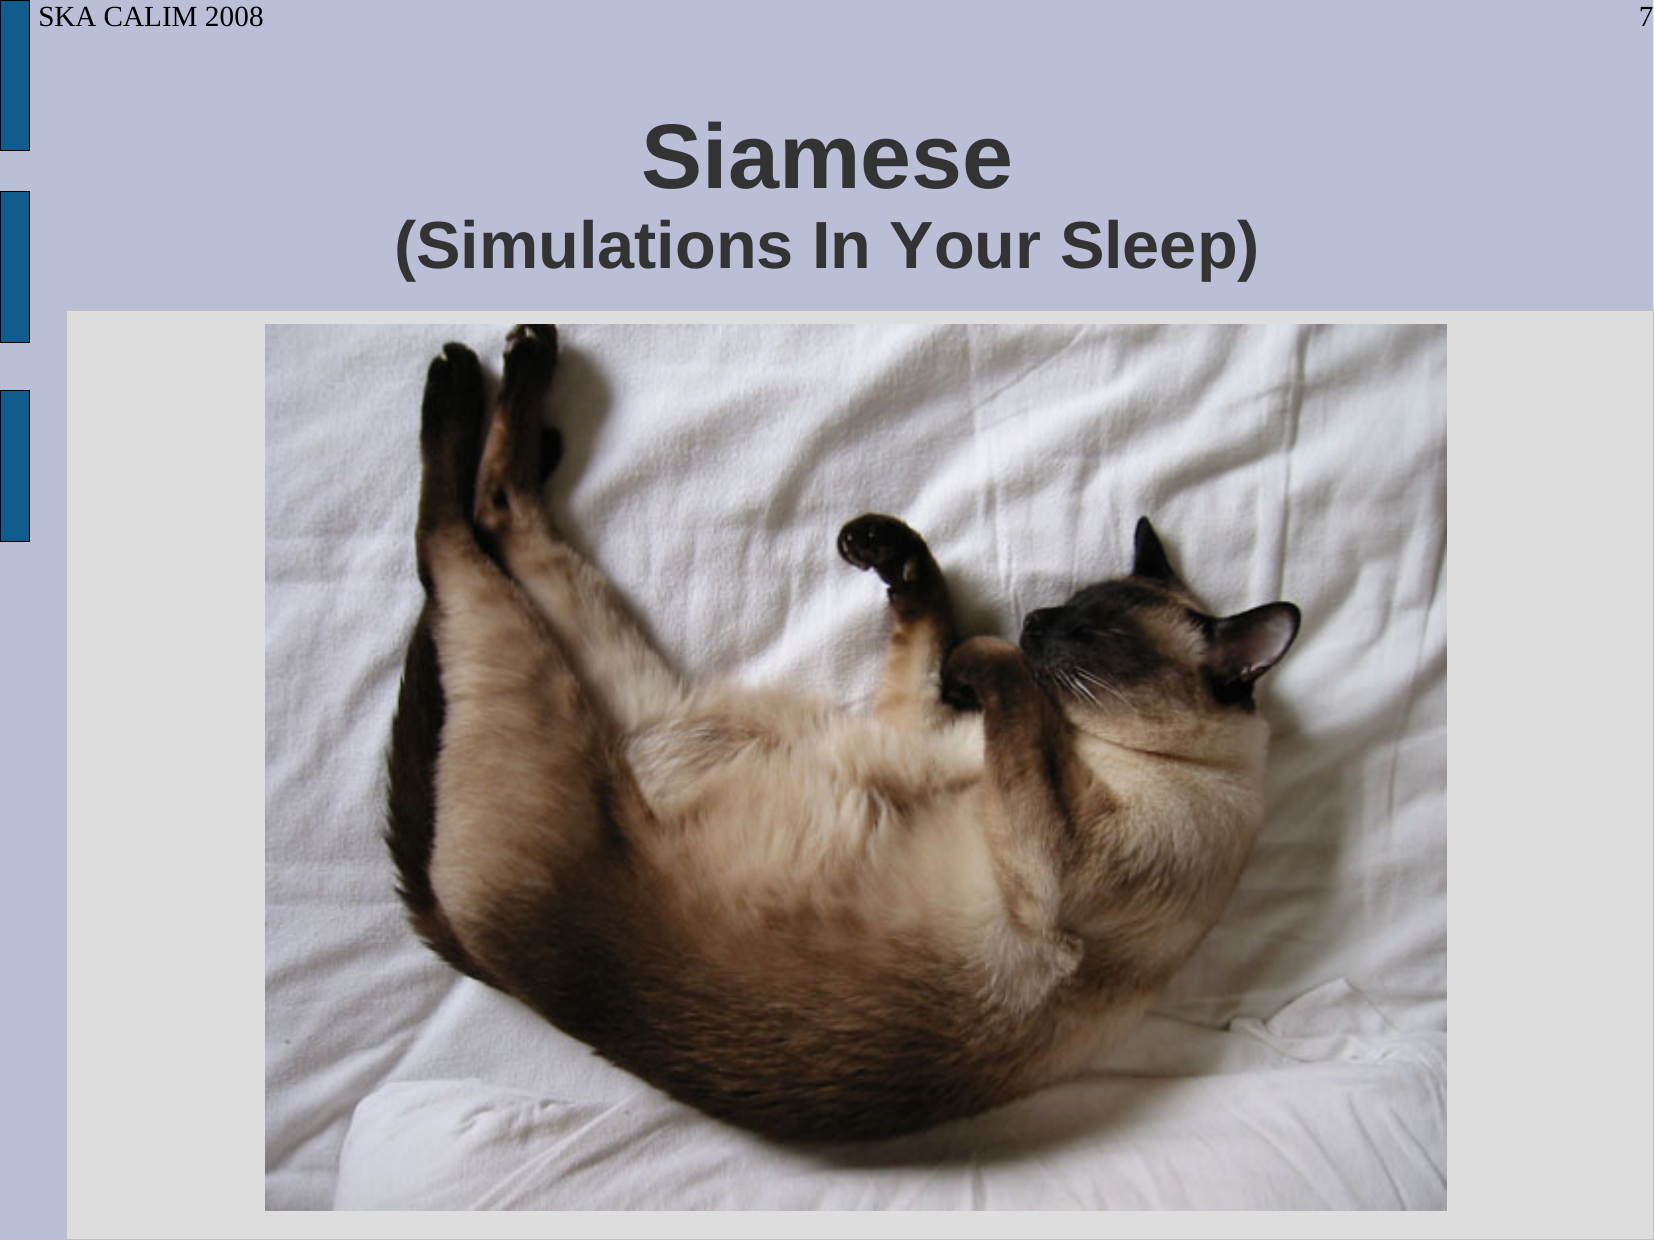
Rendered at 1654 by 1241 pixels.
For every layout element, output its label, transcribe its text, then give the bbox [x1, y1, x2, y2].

title Siamese (Simulations In Your Sleep) [121, 91, 1534, 299]
picture [265, 324, 1447, 1211]
